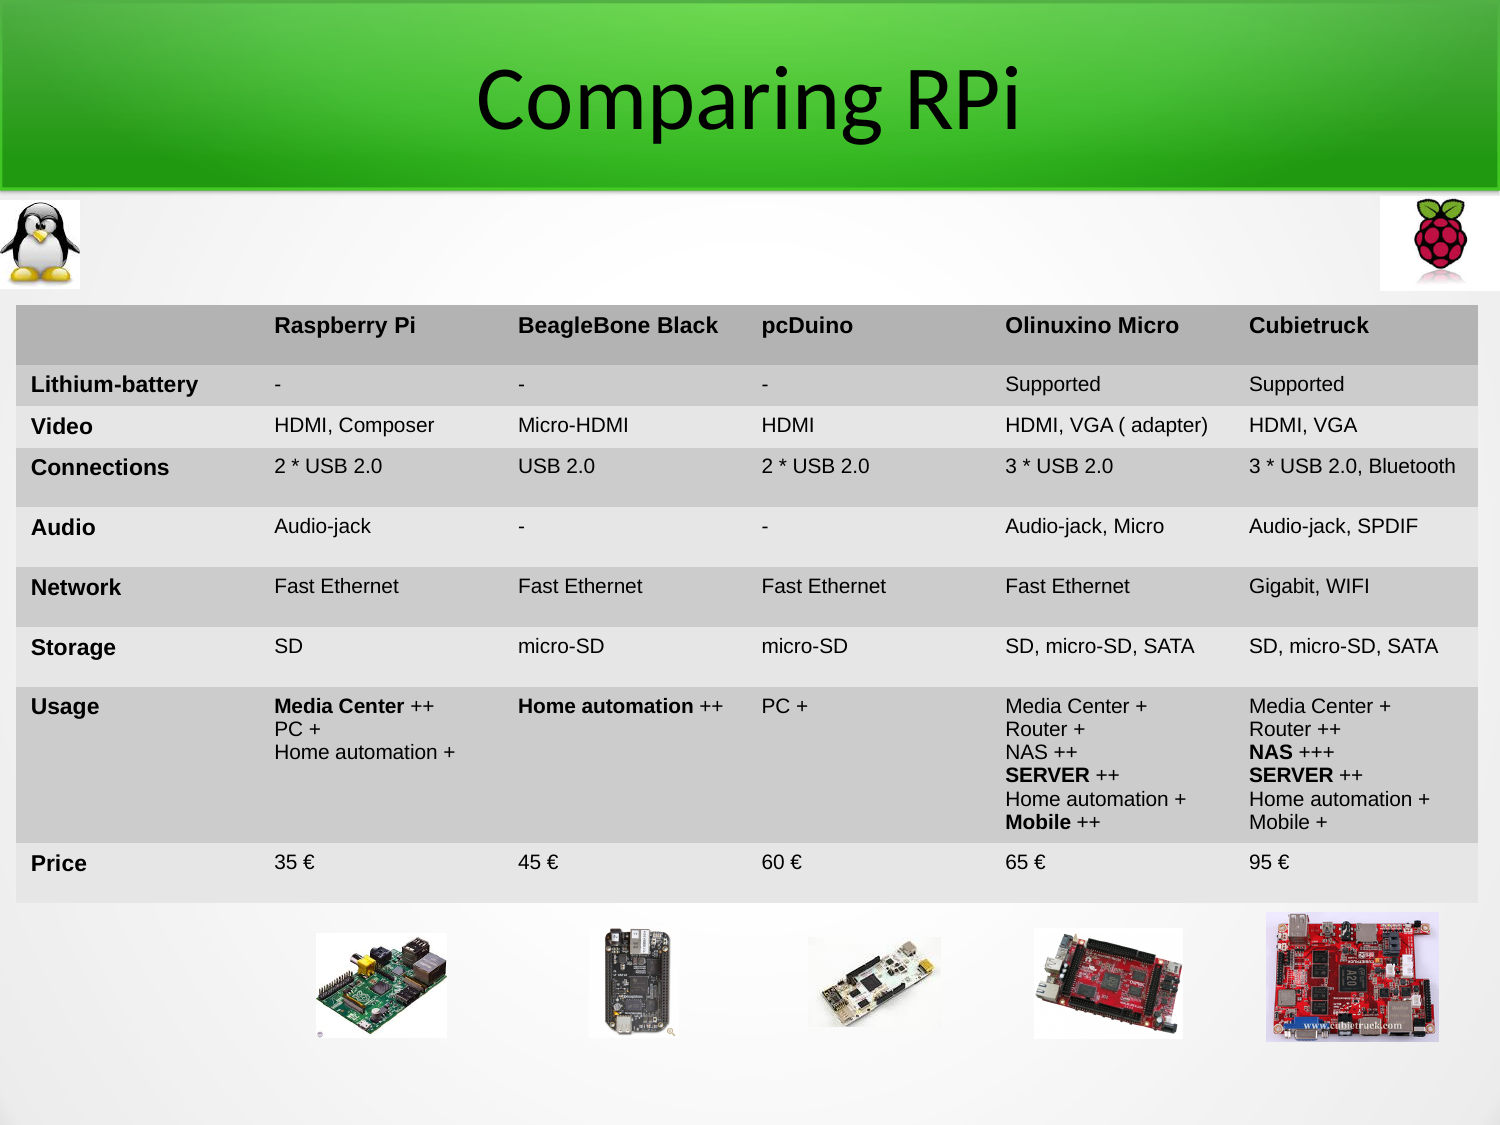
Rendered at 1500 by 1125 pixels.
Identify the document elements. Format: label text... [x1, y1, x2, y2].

table_cell USB 2.0 [503, 448, 747, 507]
table_header pcDuino [747, 305, 991, 365]
picture [589, 927, 679, 1038]
table_cell Lithium-battery [16, 365, 260, 406]
table_cell Audio [16, 507, 260, 567]
table_cell Fast Ethernet [260, 567, 503, 627]
table_cell - [747, 507, 991, 567]
table_cell - [747, 365, 991, 406]
table_cell micro-SD [747, 627, 991, 687]
table_cell SD, micro-SD, SATA [1234, 627, 1478, 687]
table_cell 45 € [503, 843, 747, 903]
table_cell - [503, 365, 747, 406]
table_cell SD [260, 627, 503, 687]
table_cell Audio-jack, SPDIF [1234, 507, 1478, 567]
table_cell Micro-HDMI [503, 406, 747, 448]
picture [1266, 912, 1439, 1042]
table_cell 2 * USB 2.0 [747, 448, 991, 507]
picture [1380, 196, 1500, 291]
picture [0, 200, 80, 289]
table_cell HDMI, VGA ( adapter) [991, 406, 1234, 448]
table_cell Usage [16, 687, 260, 843]
title Comparing RPi [75, 42, 1426, 172]
table_cell 3 * USB 2.0 [991, 448, 1234, 507]
table_cell Fast Ethernet [991, 567, 1234, 627]
table_cell - [503, 507, 747, 567]
table_cell Media Center + Router ++ NAS +++ SERVER ++ Home automation + Mobile + [1234, 687, 1478, 843]
table_cell Price [16, 843, 260, 903]
table_cell HDMI, VGA [1234, 406, 1478, 448]
table_cell Home automation ++ [503, 687, 747, 843]
table_cell Network [16, 567, 260, 627]
table_cell HDMI [747, 406, 991, 448]
table_cell Fast Ethernet [503, 567, 747, 627]
table_cell Supported [991, 365, 1234, 406]
picture [316, 933, 447, 1038]
table_cell Supported [1234, 365, 1478, 406]
table_cell Media Center ++ PC + Home automation + [260, 687, 503, 843]
picture [1034, 928, 1183, 1039]
table_cell Connections [16, 448, 260, 507]
table_header Raspberry Pi [260, 305, 503, 365]
table_header [16, 305, 260, 365]
table_cell Fast Ethernet [747, 567, 991, 627]
picture [808, 937, 941, 1027]
table_cell micro-SD [503, 627, 747, 687]
table_cell Audio-jack [260, 507, 503, 567]
table_cell Storage [16, 627, 260, 687]
table_cell - [260, 365, 503, 406]
table_cell Media Center + Router + NAS ++ SERVER ++ Home automation + Mobile ++ [991, 687, 1234, 843]
table_cell 60 € [747, 843, 991, 903]
table_cell 95 € [1234, 843, 1478, 903]
table_header Olinuxino Micro [991, 305, 1234, 365]
table_cell Audio-jack, Micro [991, 507, 1234, 567]
table_cell 35 € [260, 843, 503, 903]
table_cell Gigabit, WIFI [1234, 567, 1478, 627]
table_cell PC + [747, 687, 991, 843]
table_header BeagleBone Black [503, 305, 747, 365]
table_cell SD, micro-SD, SATA [991, 627, 1234, 687]
table_cell 2 * USB 2.0 [260, 448, 503, 507]
table_cell Video [16, 406, 260, 448]
table_cell 65 € [991, 843, 1234, 903]
table_cell HDMI, Composer [260, 406, 503, 448]
table_cell 3 * USB 2.0, Bluetooth [1234, 448, 1478, 507]
table_header Cubietruck [1234, 305, 1478, 365]
